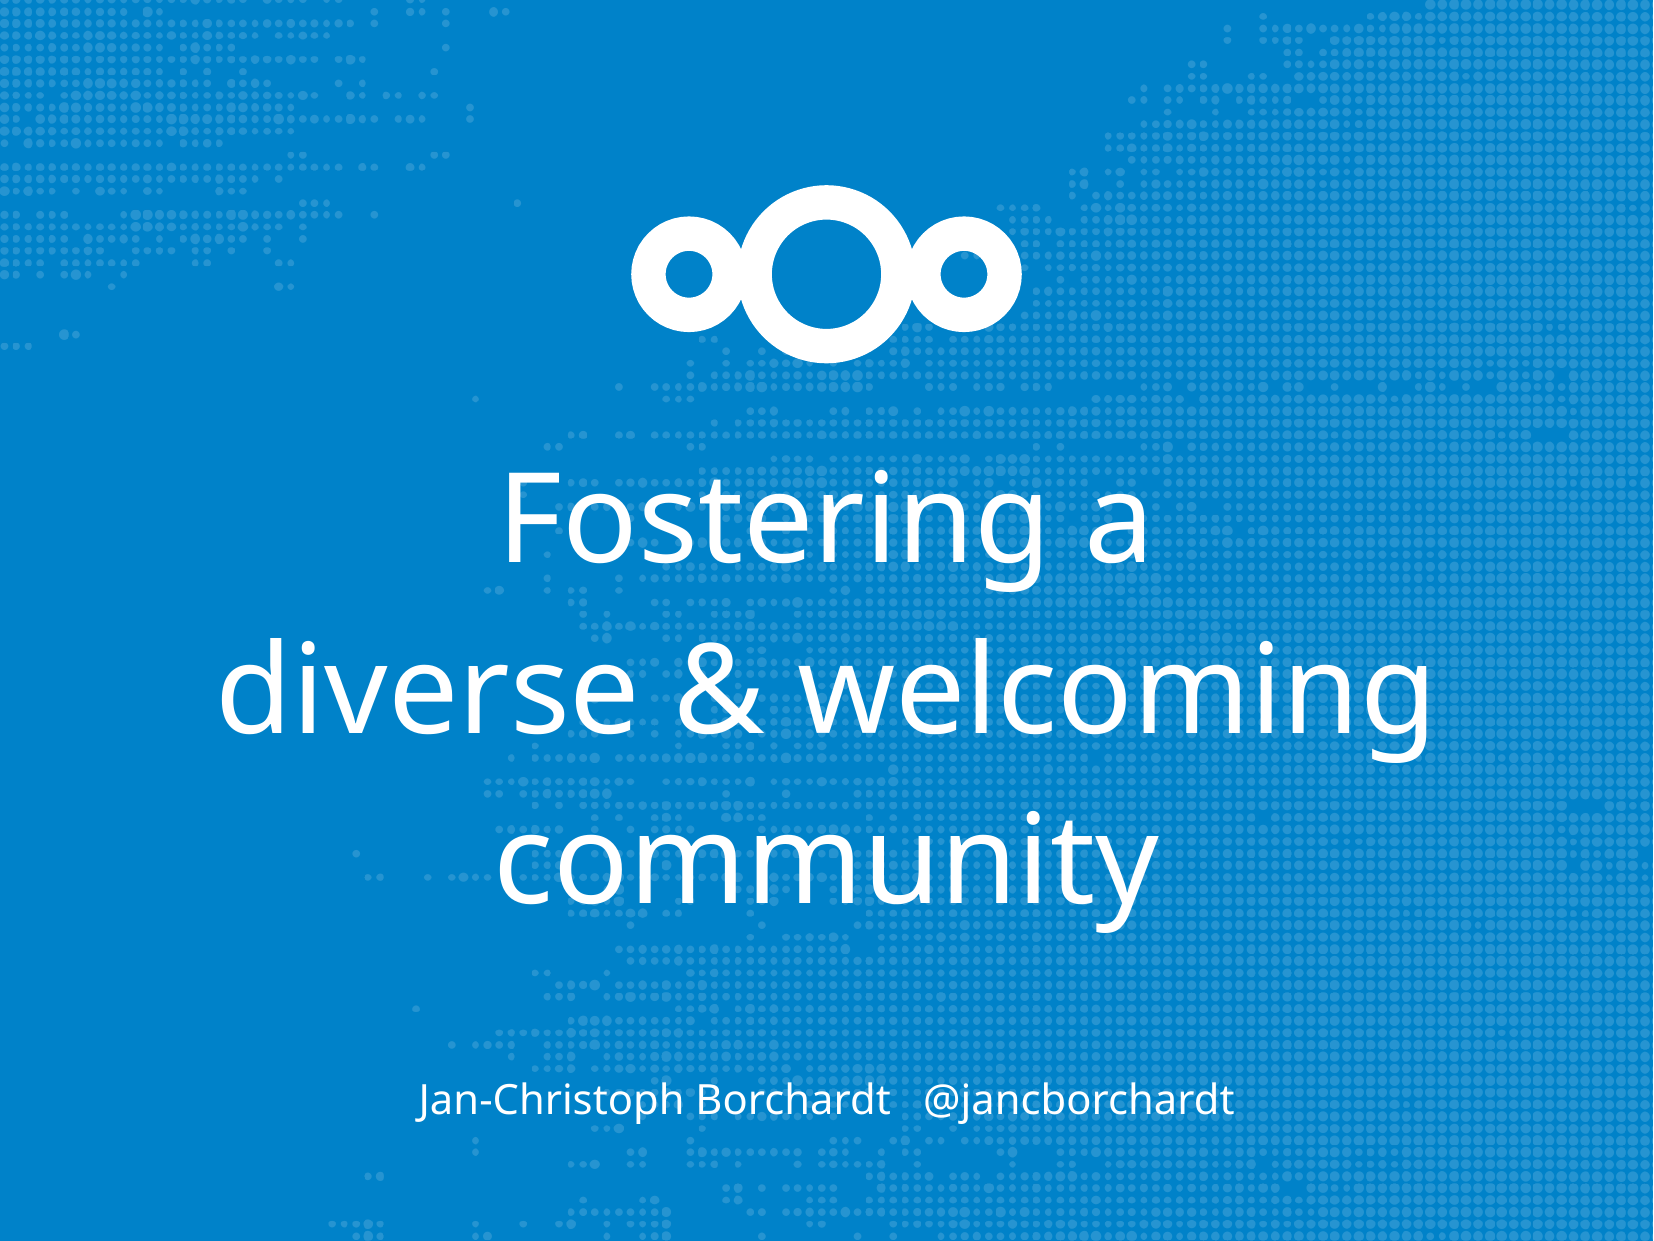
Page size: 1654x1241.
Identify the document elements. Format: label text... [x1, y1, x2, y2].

picture [0, 0, 1653, 1241]
title Fostering a diverse & welcoming community [82, 429, 1571, 910]
title Jan-Christoph Borchardt @jancborchardt [82, 910, 1571, 1241]
